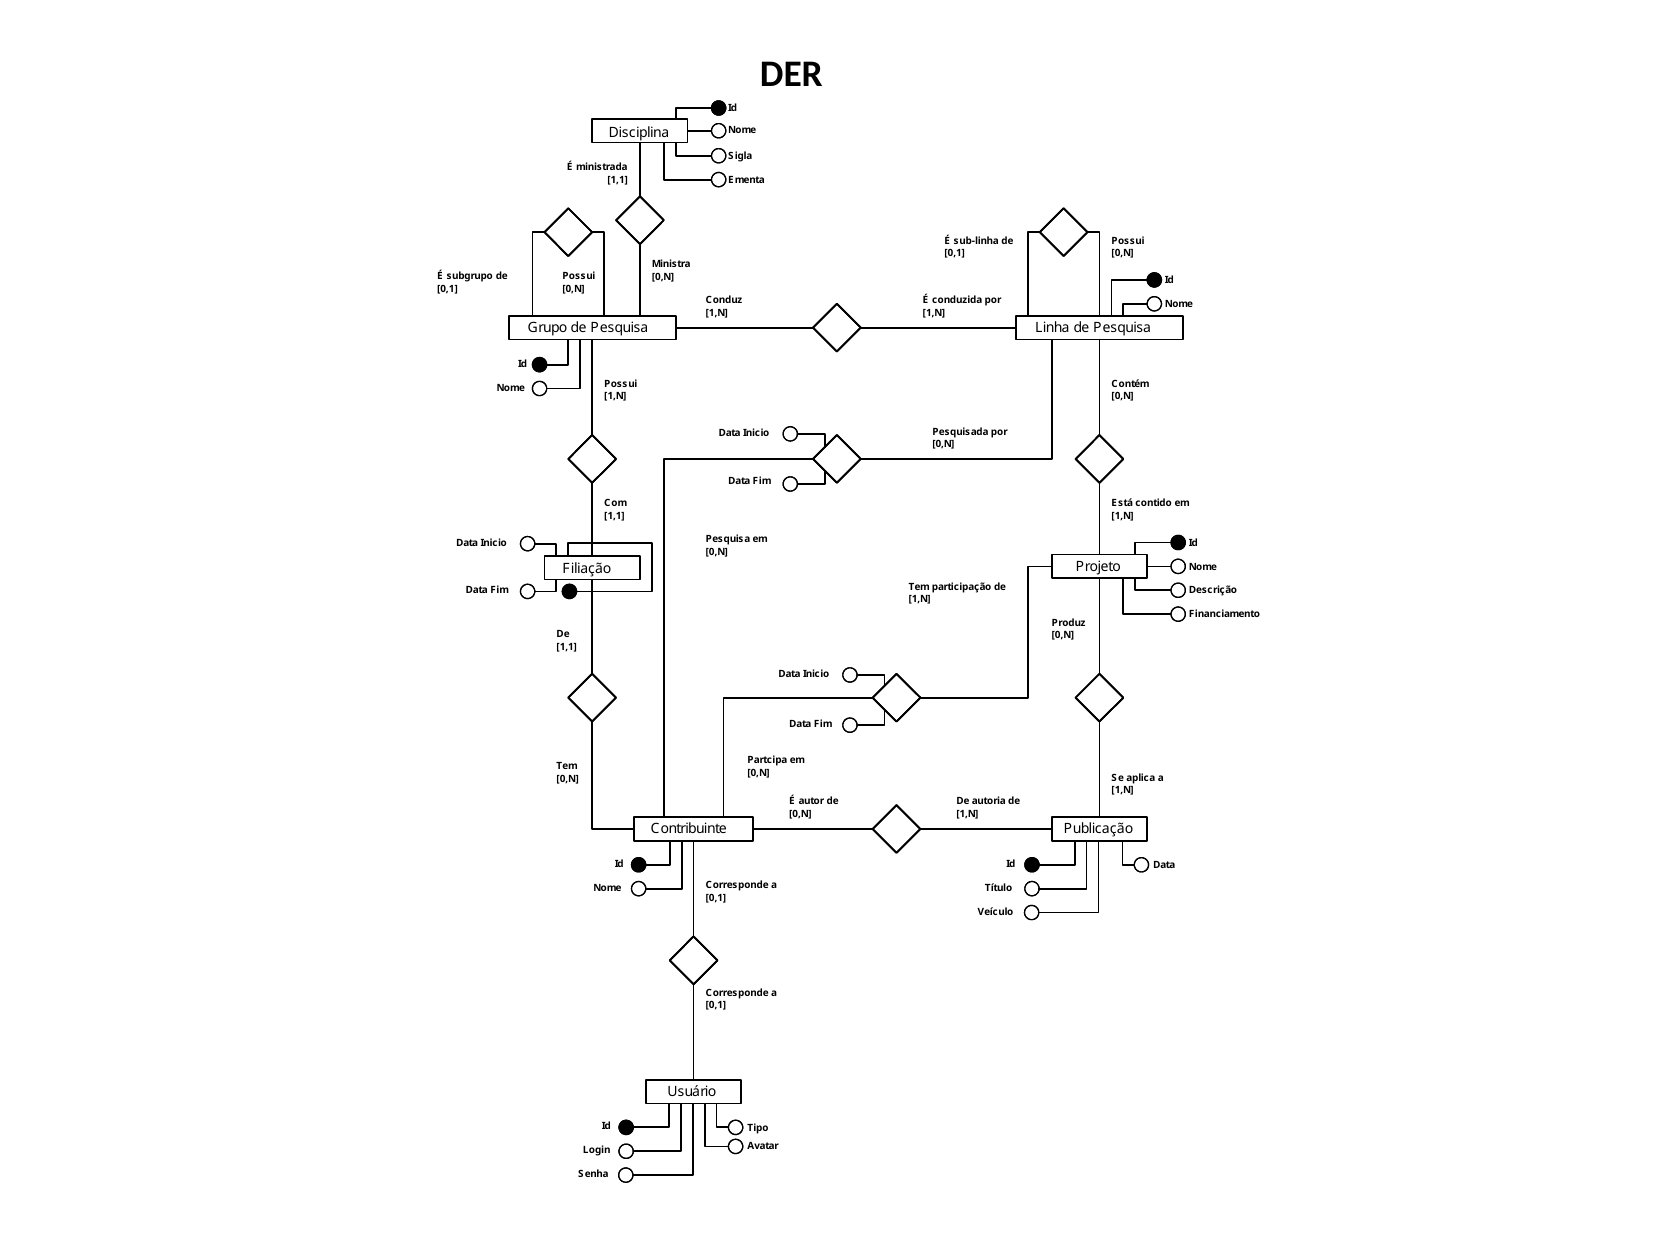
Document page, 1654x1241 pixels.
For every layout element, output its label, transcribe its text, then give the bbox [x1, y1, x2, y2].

picture [437, 100, 1264, 1183]
text_box DER [708, 41, 875, 102]
